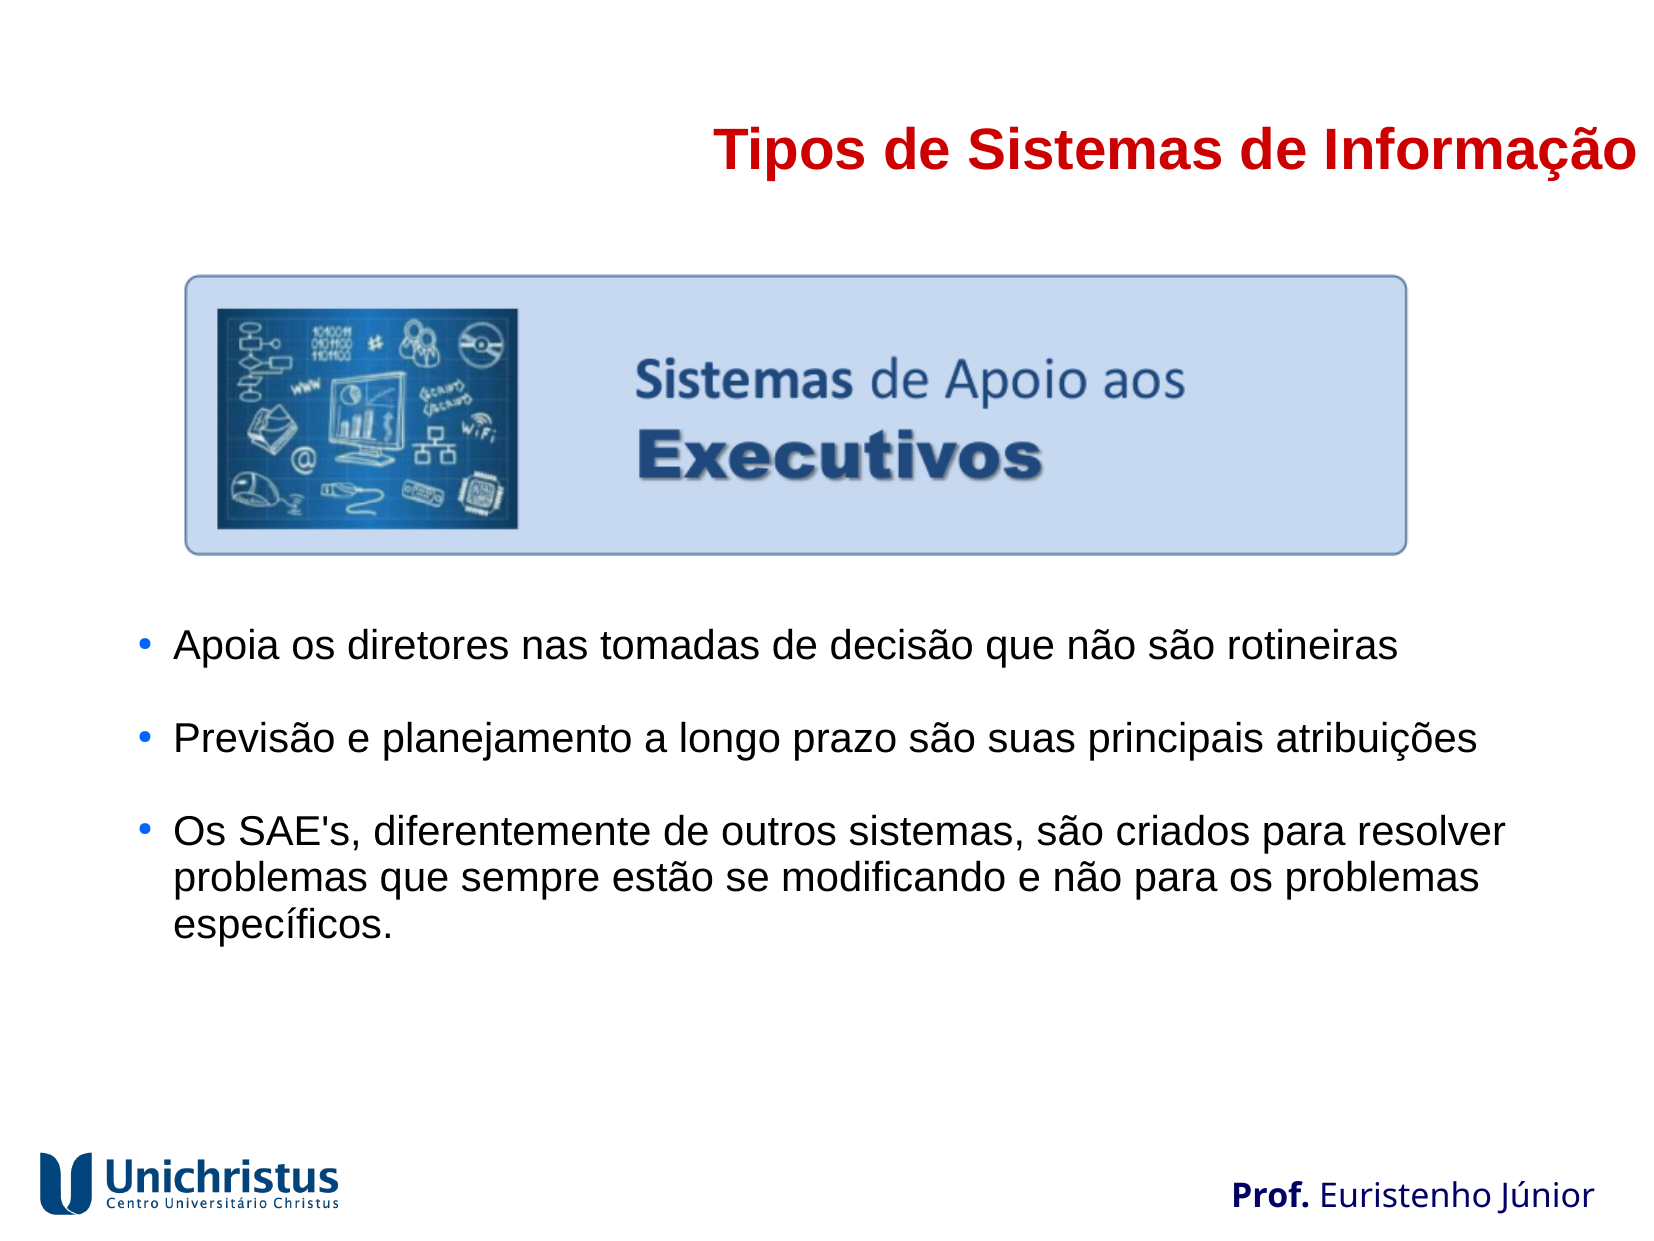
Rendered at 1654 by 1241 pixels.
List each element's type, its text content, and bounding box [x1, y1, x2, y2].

text_box Apoia os diretores nas tomadas de decisão que não são rotineiras Previsão e planejamento a longo prazo são suas principais atribuições Os SAE's, diferentemente de outros sistemas, são criados para resolver problemas que sempre estão se modificando e não para os problemas específicos. [122, 614, 1548, 955]
picture [177, 270, 1421, 567]
text_box Prof. Euristenho Júnior [1216, 1163, 1654, 1224]
picture [35, 1149, 343, 1217]
text_box Tipos de Sistemas de Informação [698, 109, 1654, 189]
